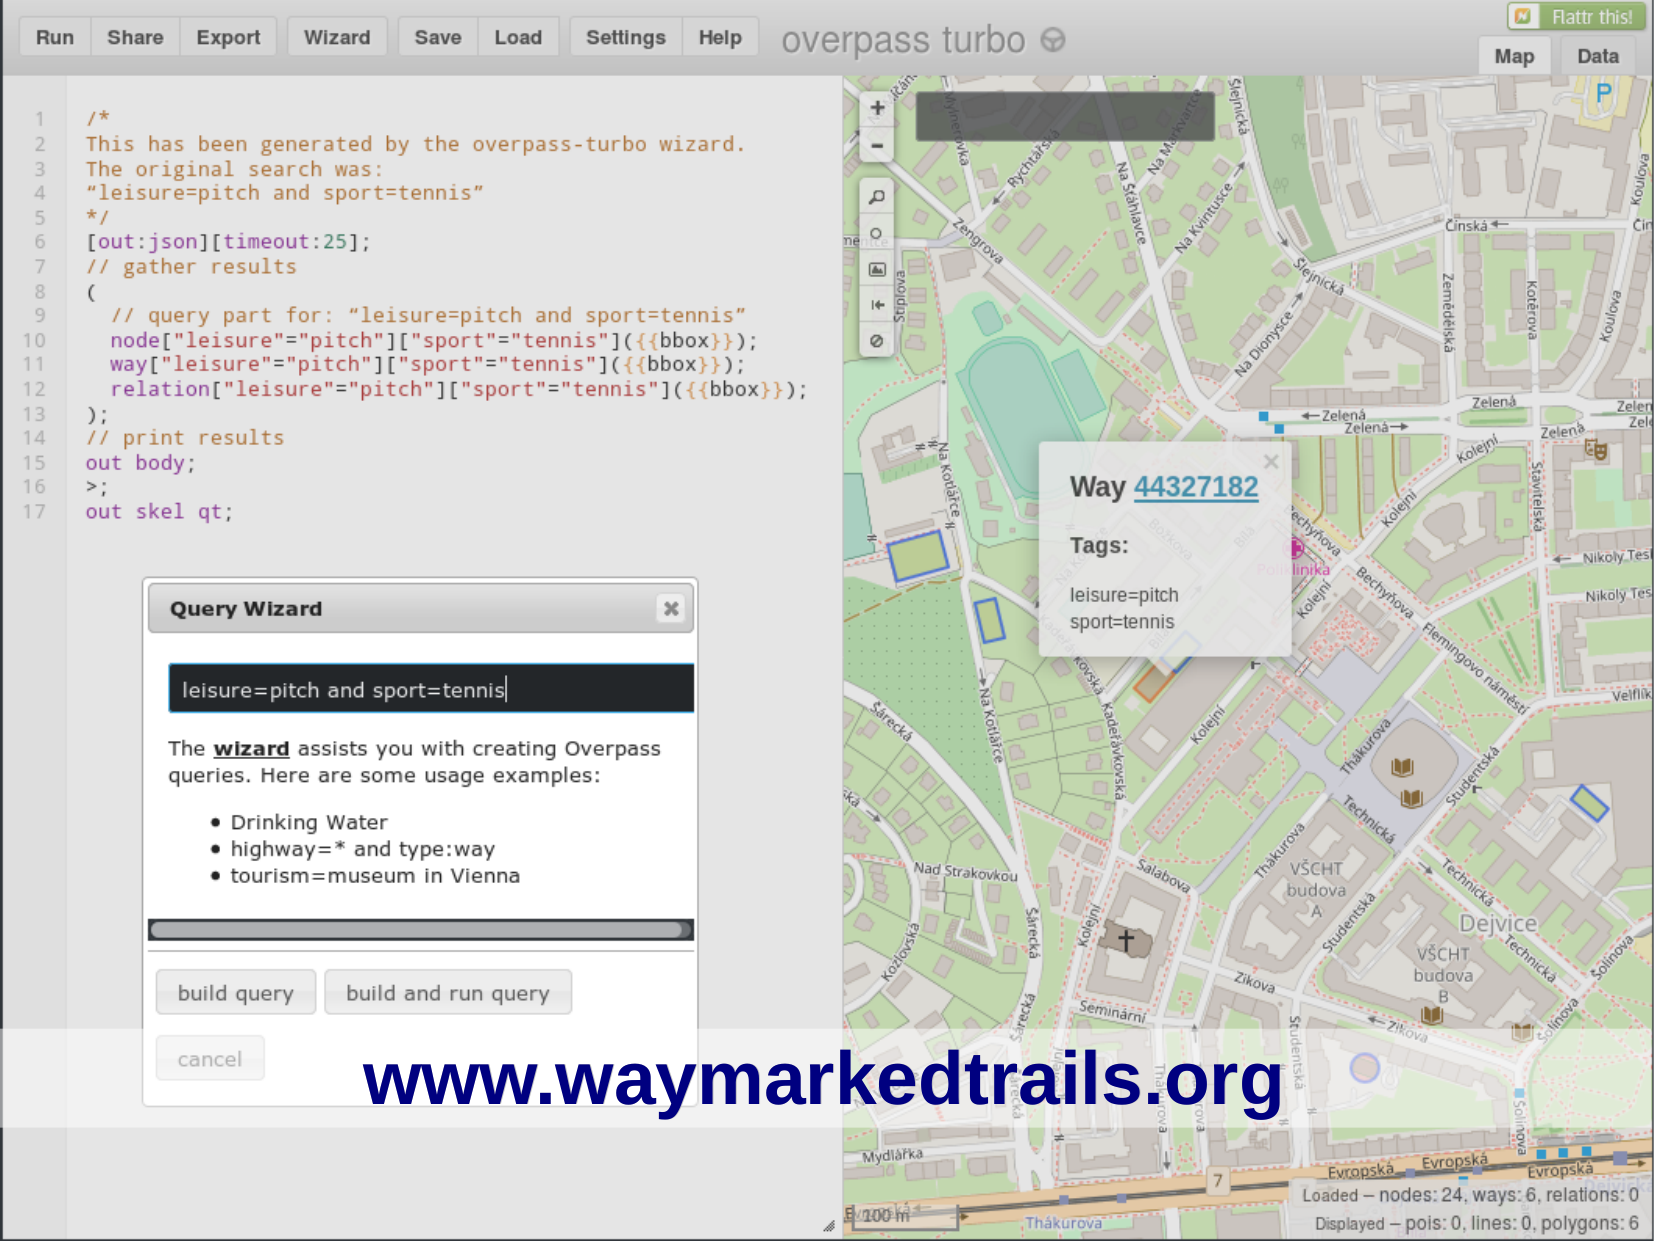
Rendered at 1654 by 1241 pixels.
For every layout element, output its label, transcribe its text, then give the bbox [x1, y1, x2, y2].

text_box www.waymarkedtrails.org [0, 1028, 1651, 1128]
picture [0, 0, 1654, 1241]
